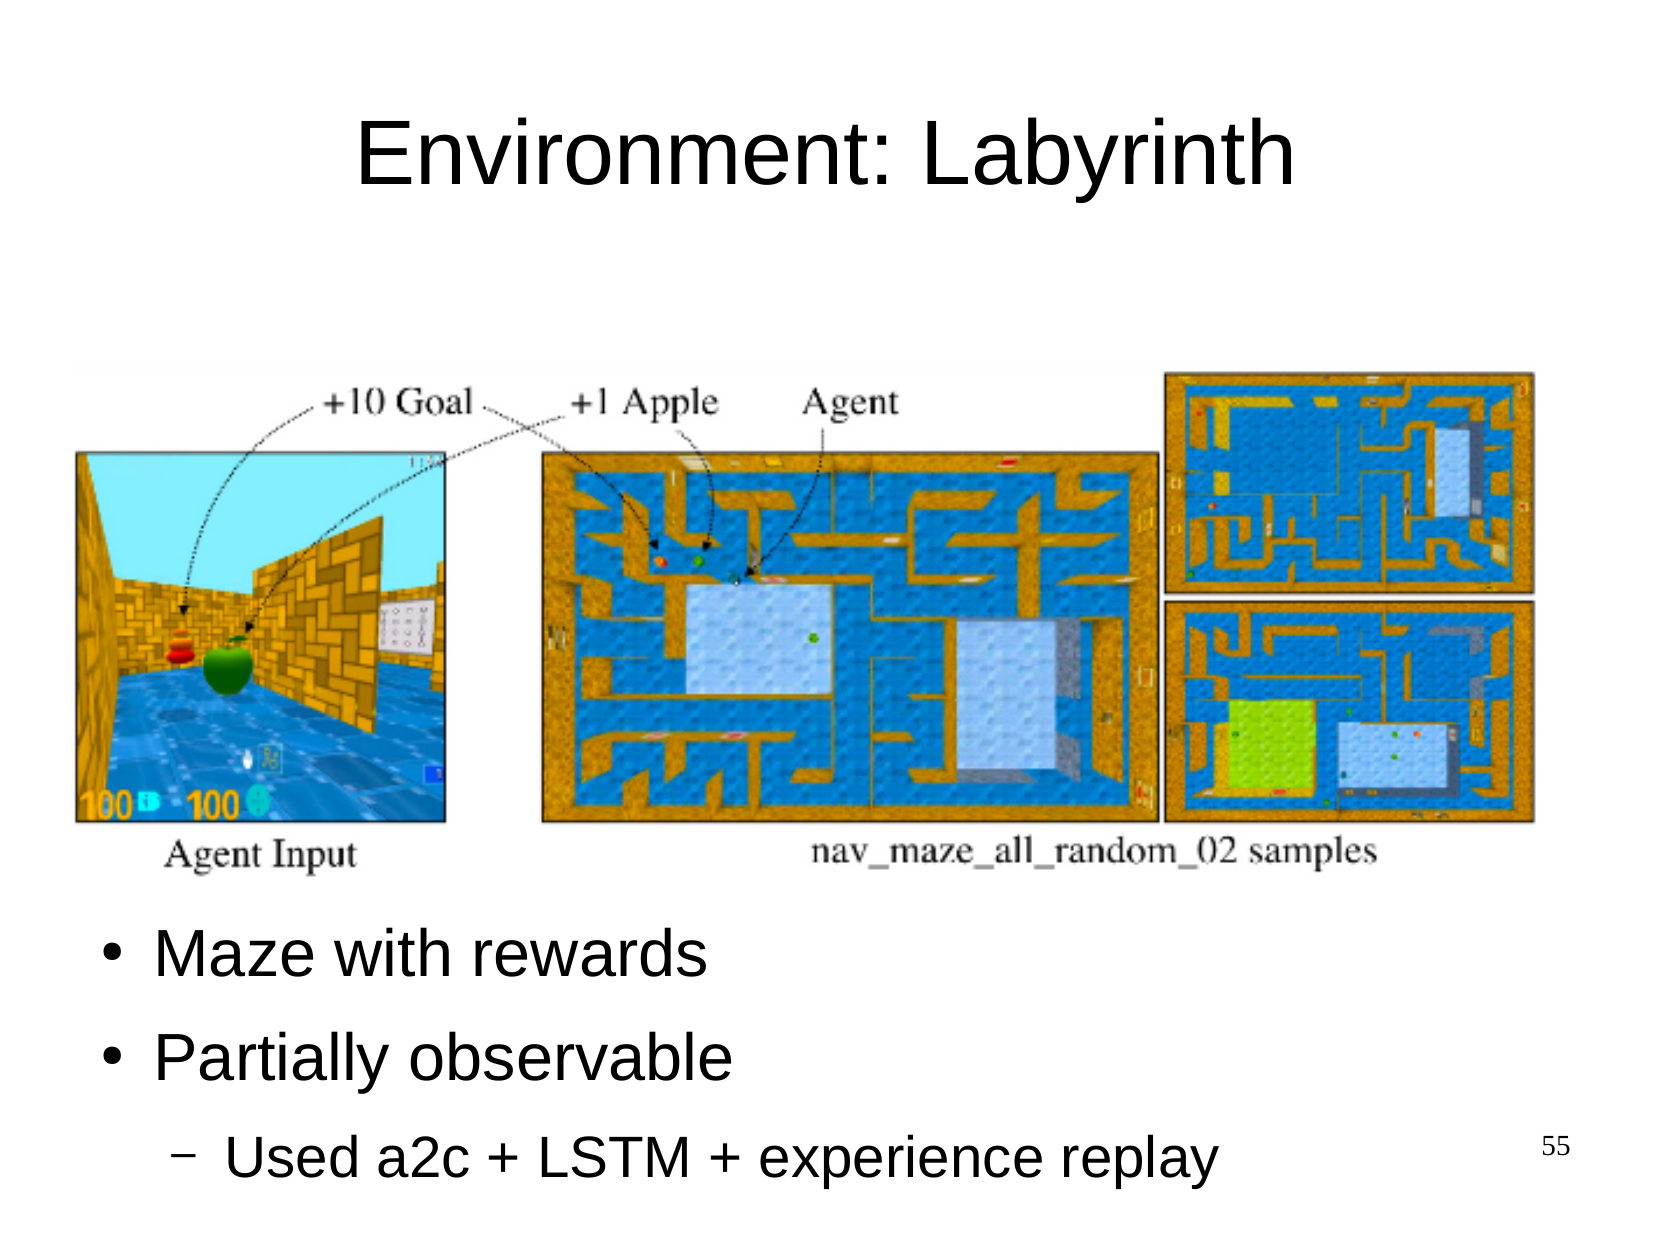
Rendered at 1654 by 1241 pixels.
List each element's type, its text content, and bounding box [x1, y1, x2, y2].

list Maze with rewards Partially observable Used a2c + LSTM + experience replay [82, 290, 1571, 1241]
title Environment: Labyrinth [82, 49, 1571, 257]
picture [62, 356, 1545, 905]
